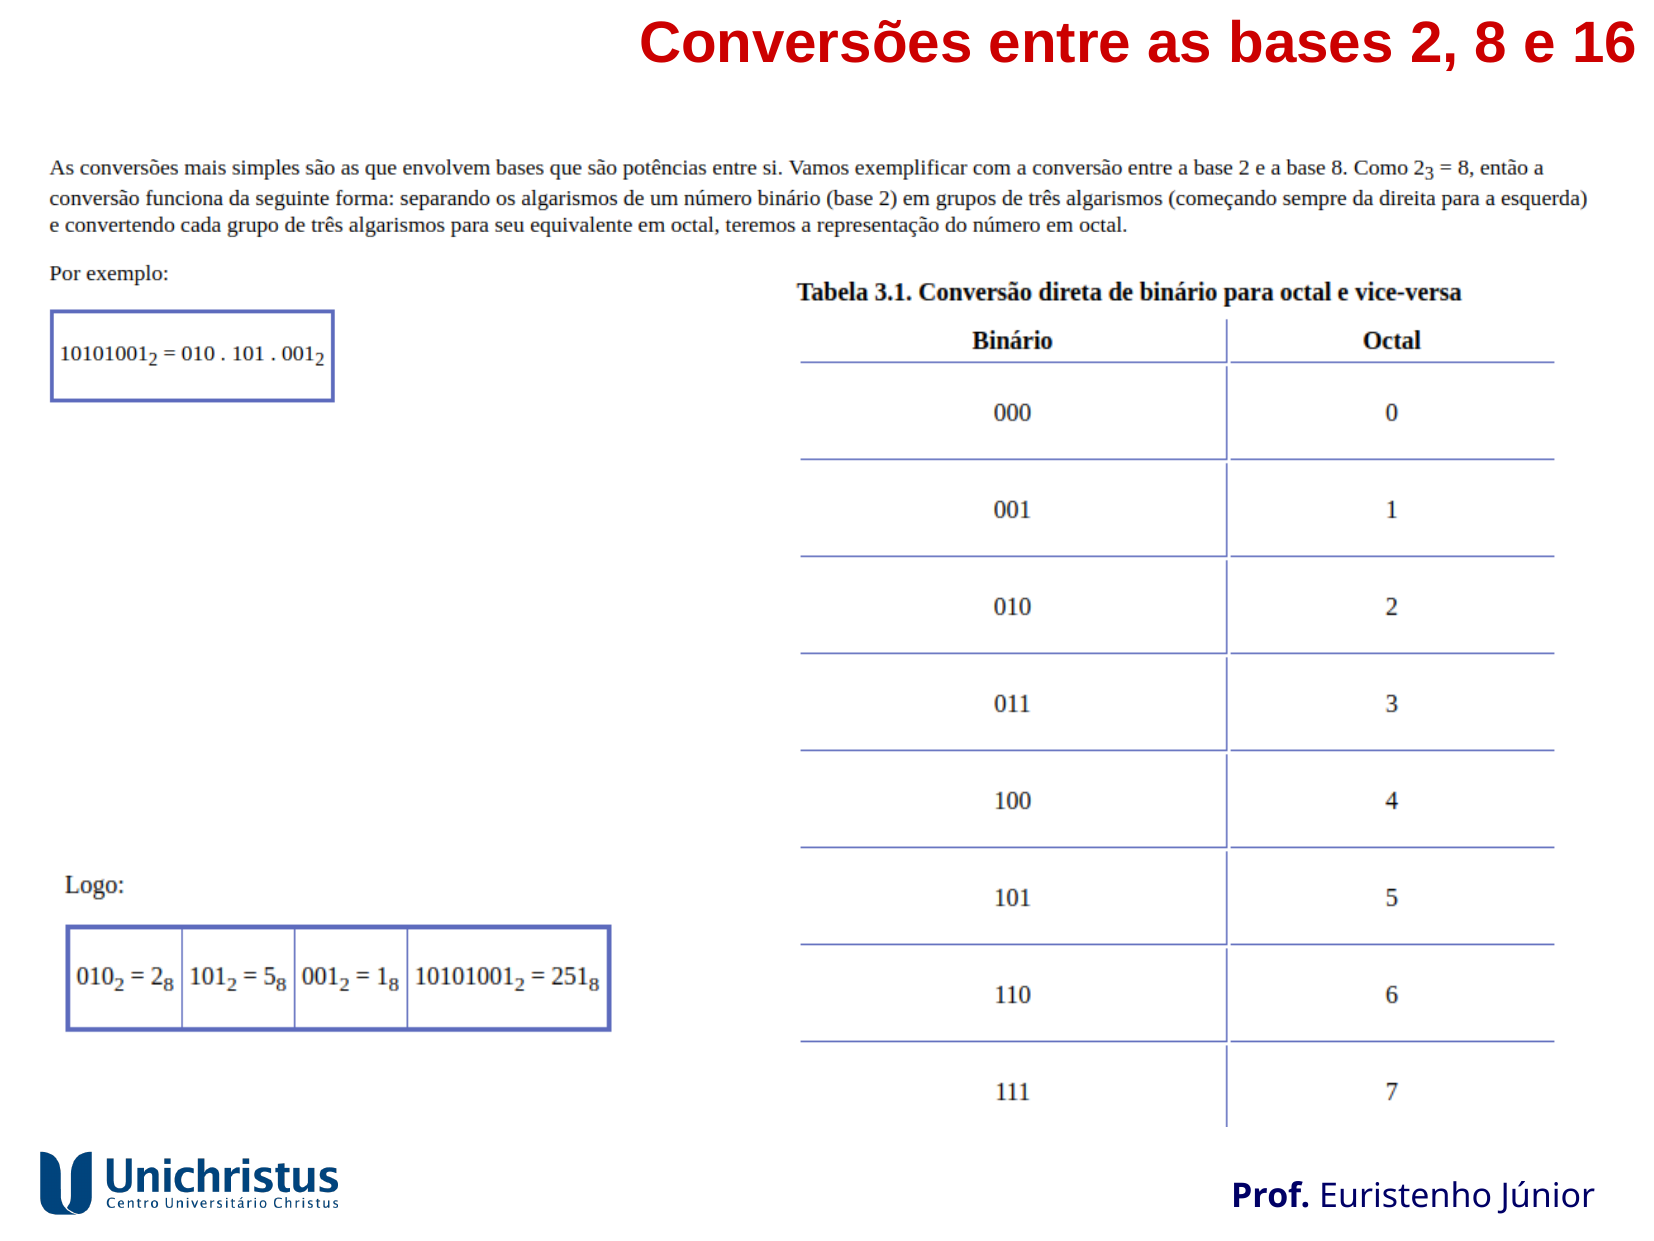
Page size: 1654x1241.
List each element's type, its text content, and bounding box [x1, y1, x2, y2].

picture [40, 148, 1607, 1127]
text_box Prof. Euristenho Júnior [1216, 1163, 1654, 1224]
picture [35, 1148, 343, 1217]
text_box Conversões entre as bases 2, 8 e 16 [624, 2, 1654, 83]
picture [47, 865, 629, 1040]
